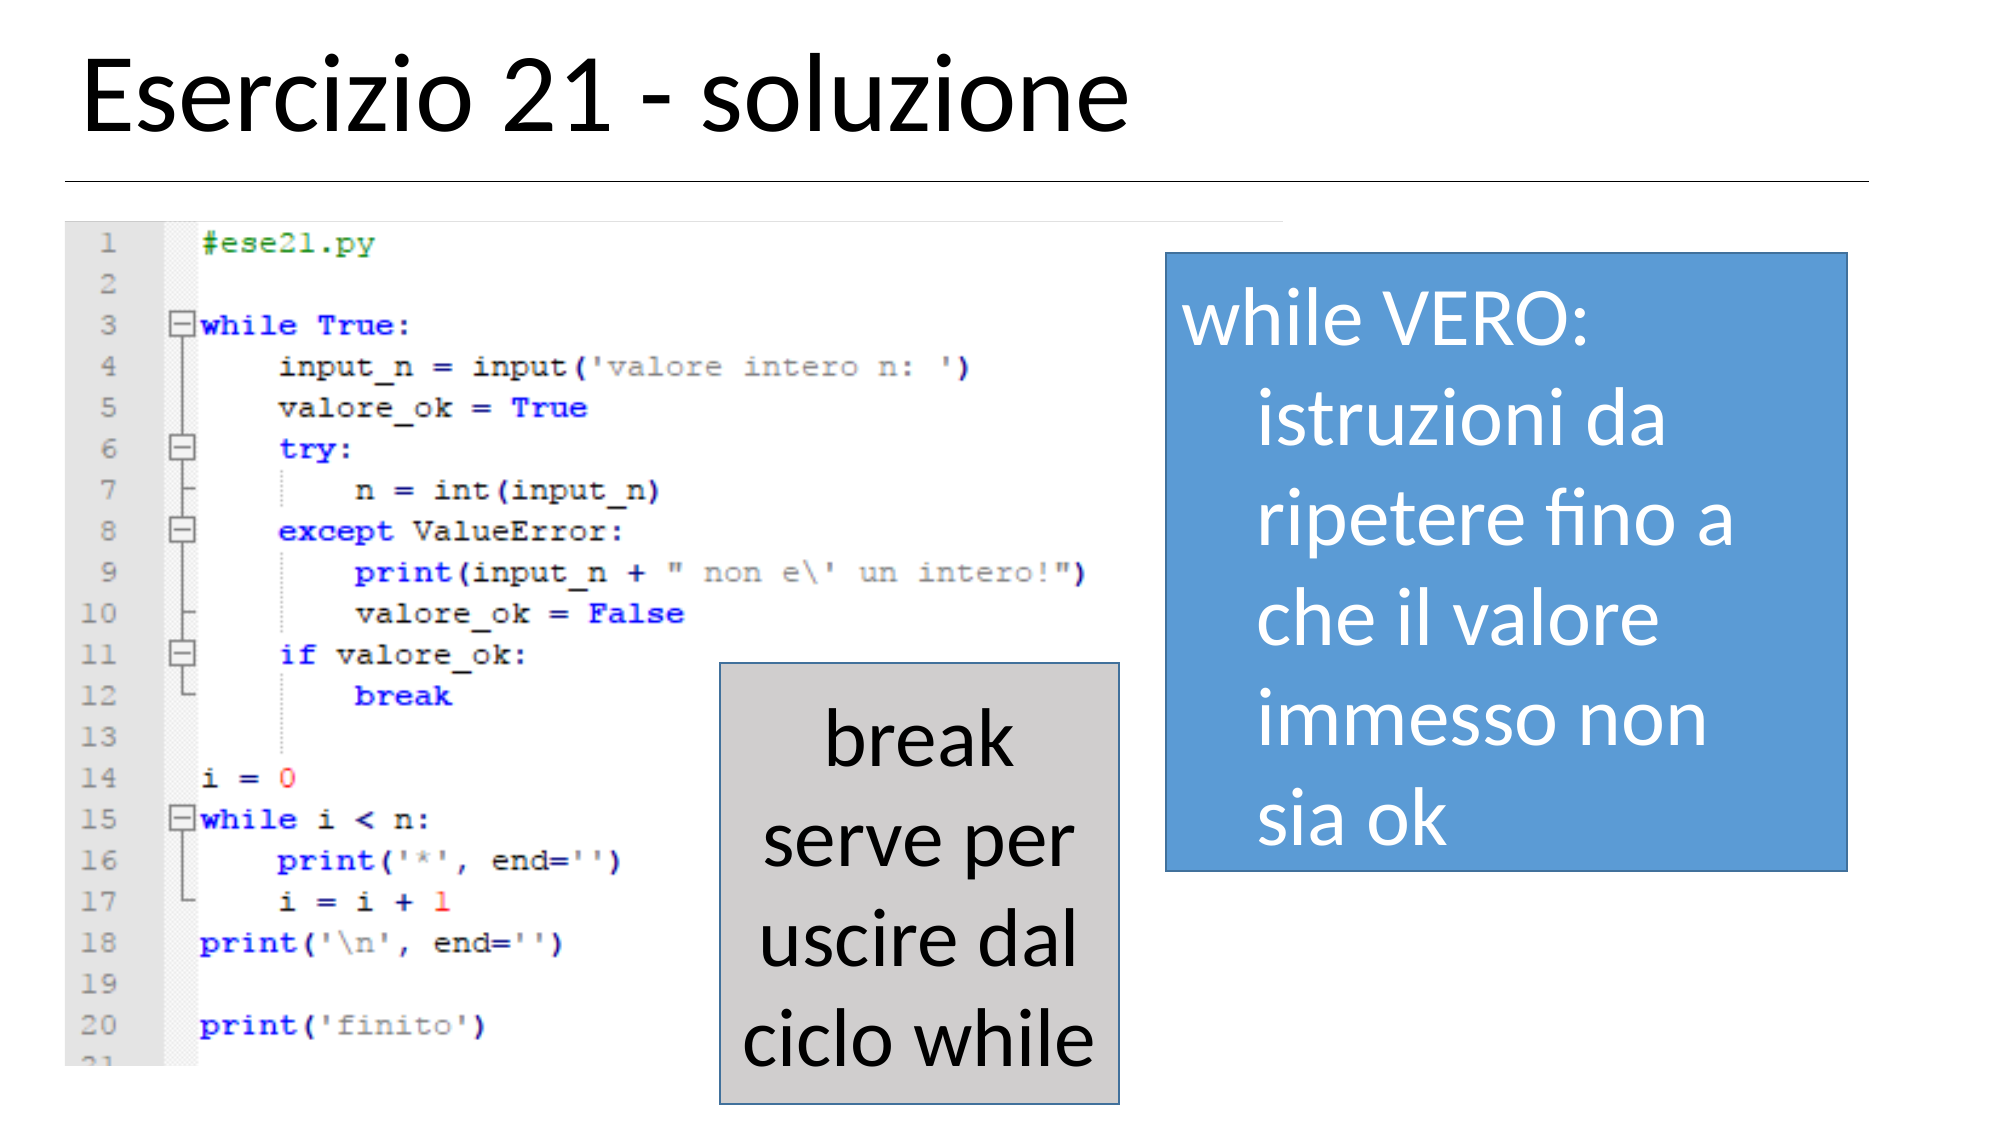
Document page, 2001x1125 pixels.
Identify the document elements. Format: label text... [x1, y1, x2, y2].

text_box while VERO: istruzioni da ripetere fino a che il valore immesso non sia ok [1166, 253, 1847, 871]
text_box Esercizio 21 - soluzione [64, 26, 1899, 184]
picture [64, 221, 1283, 1066]
text_box break serve per uscire dal ciclo while [720, 663, 1119, 1104]
